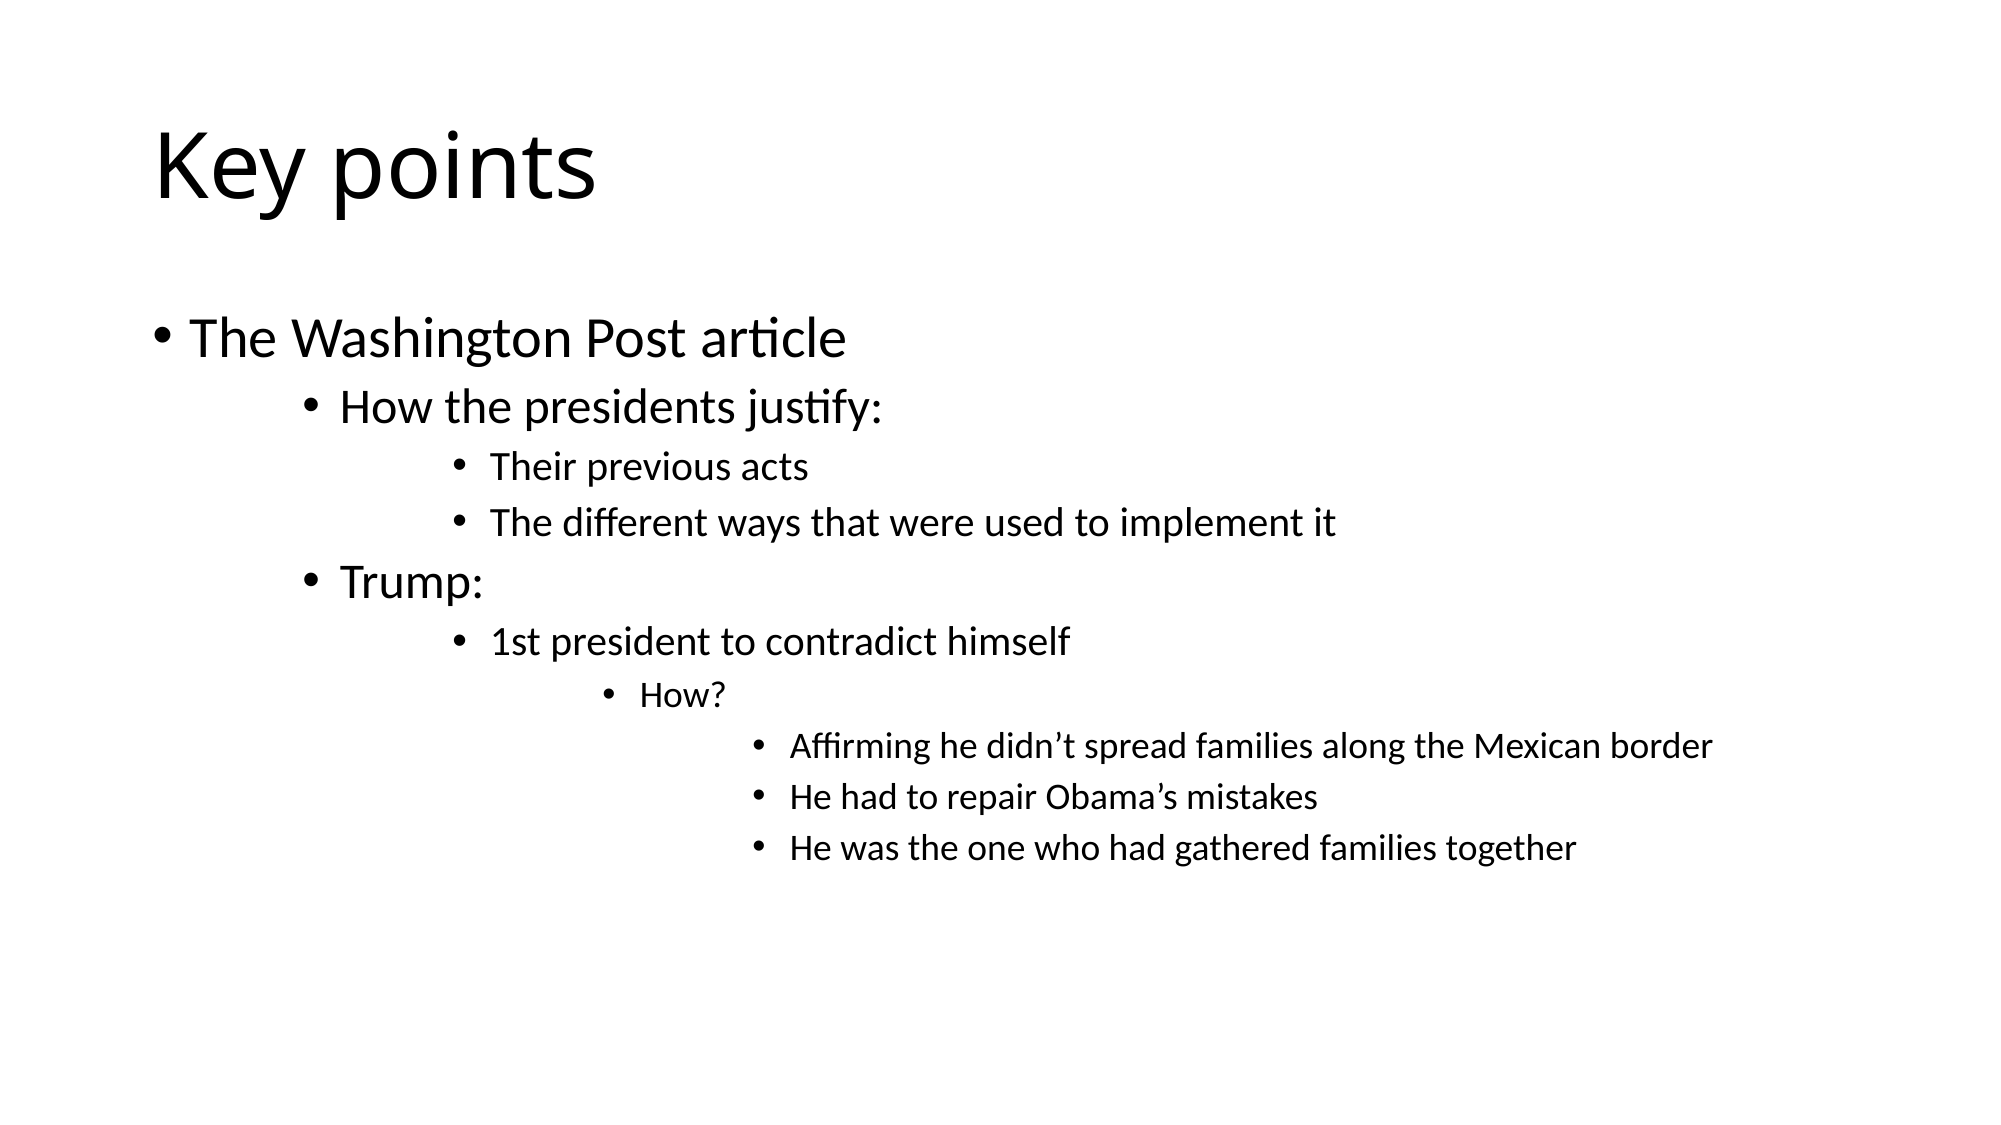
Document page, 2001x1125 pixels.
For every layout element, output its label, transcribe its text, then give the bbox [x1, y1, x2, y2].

title Key points [137, 59, 1863, 278]
list The Washington Post article How the presidents justify: Their previous acts The different ways that were used to implement it Trump: 1st president to contradict himself How? Affirming he didn’t spread families along the Mexican border He had to repair Obama’s mistakes He was the one who had gathered families together [137, 299, 1863, 1014]
